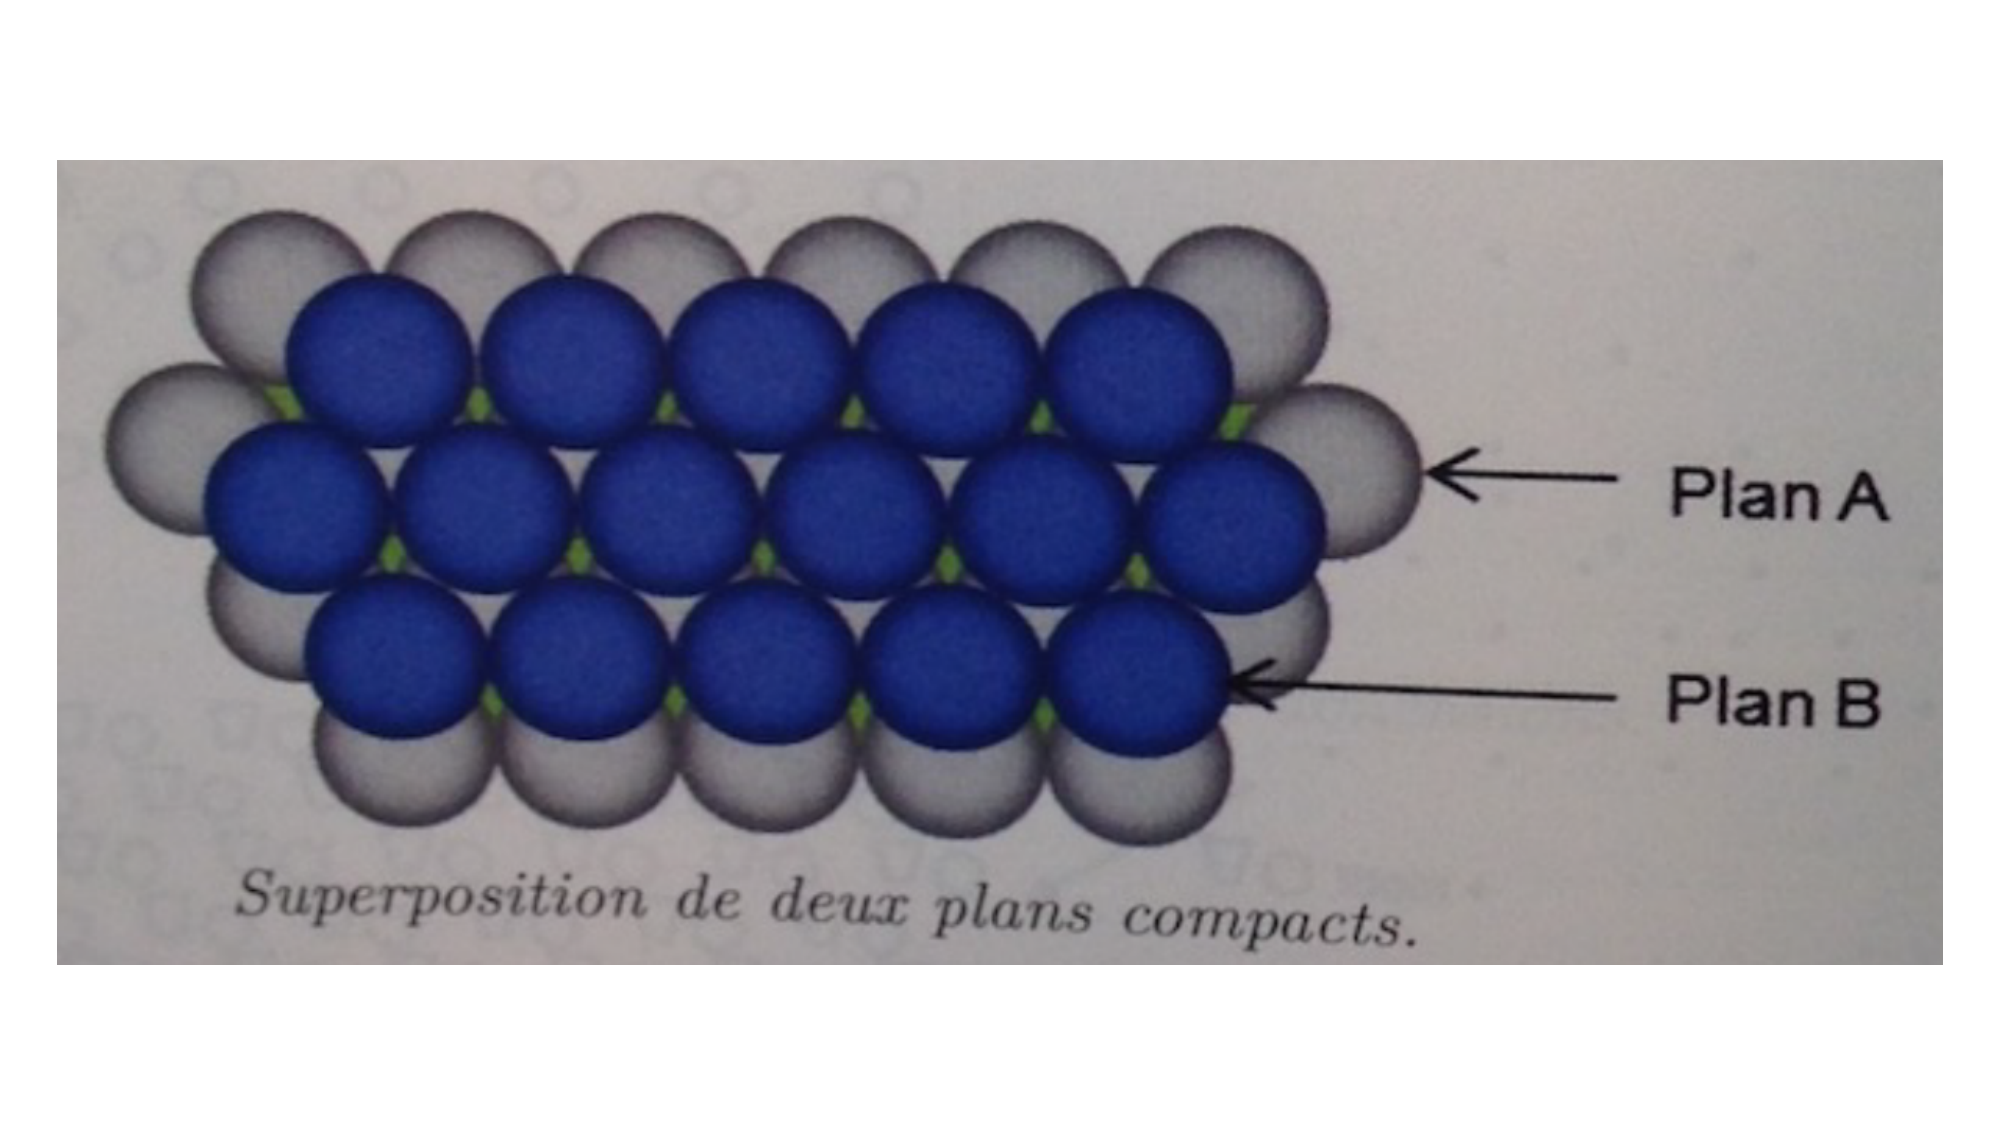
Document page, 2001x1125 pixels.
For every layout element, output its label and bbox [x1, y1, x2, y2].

picture [57, 160, 1943, 965]
